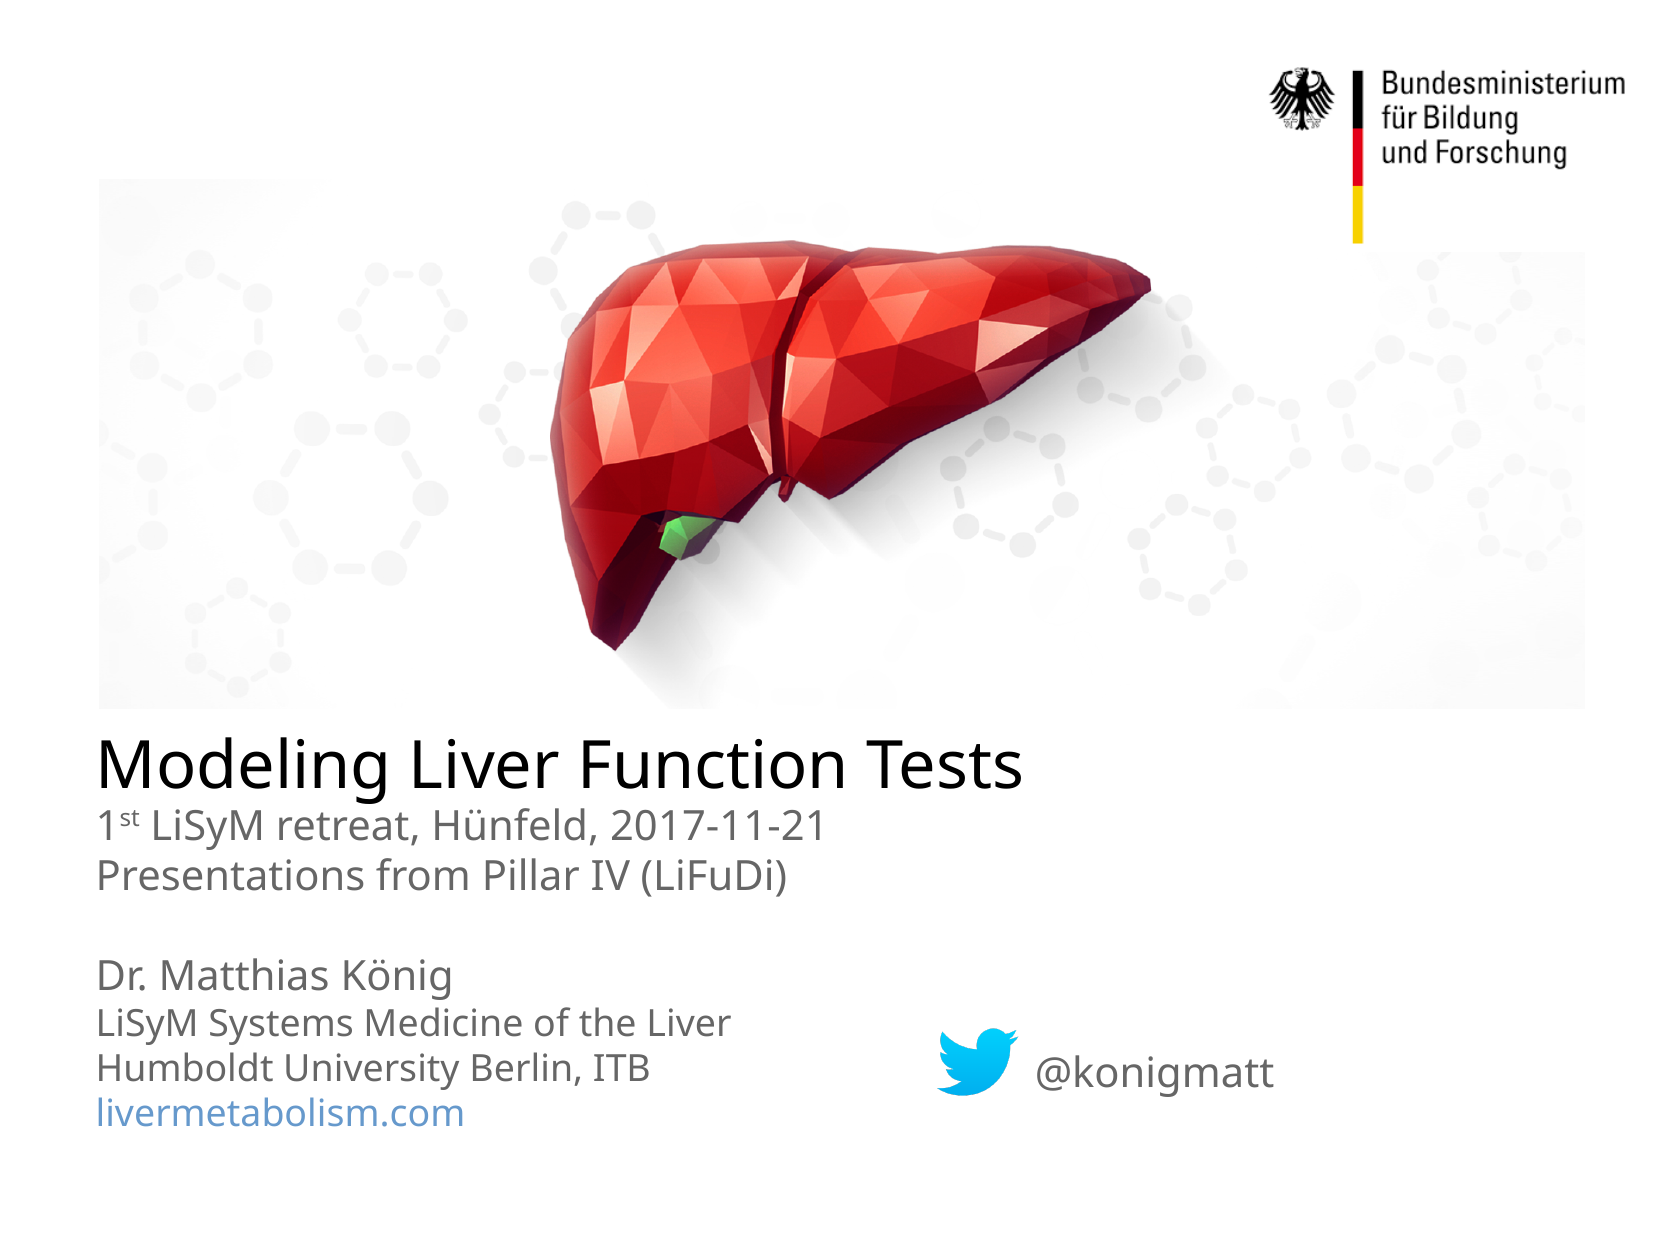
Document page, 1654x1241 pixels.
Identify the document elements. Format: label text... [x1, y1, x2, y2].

text_box @konigmatt [1020, 1035, 1363, 1160]
picture [99, 59, 1633, 710]
picture [930, 1014, 1025, 1111]
text_box Modeling Liver Function Tests [80, 714, 1573, 1060]
text_box 1st LiSyM retreat, Hünfeld, 2017-11-21 Presentations from Pillar IV (LiFuDi) Dr. Matthias König LiSyM Systems Medicine of the Liver Humboldt University Berlin, ITB livermetabolism.com [80, 791, 1542, 1137]
